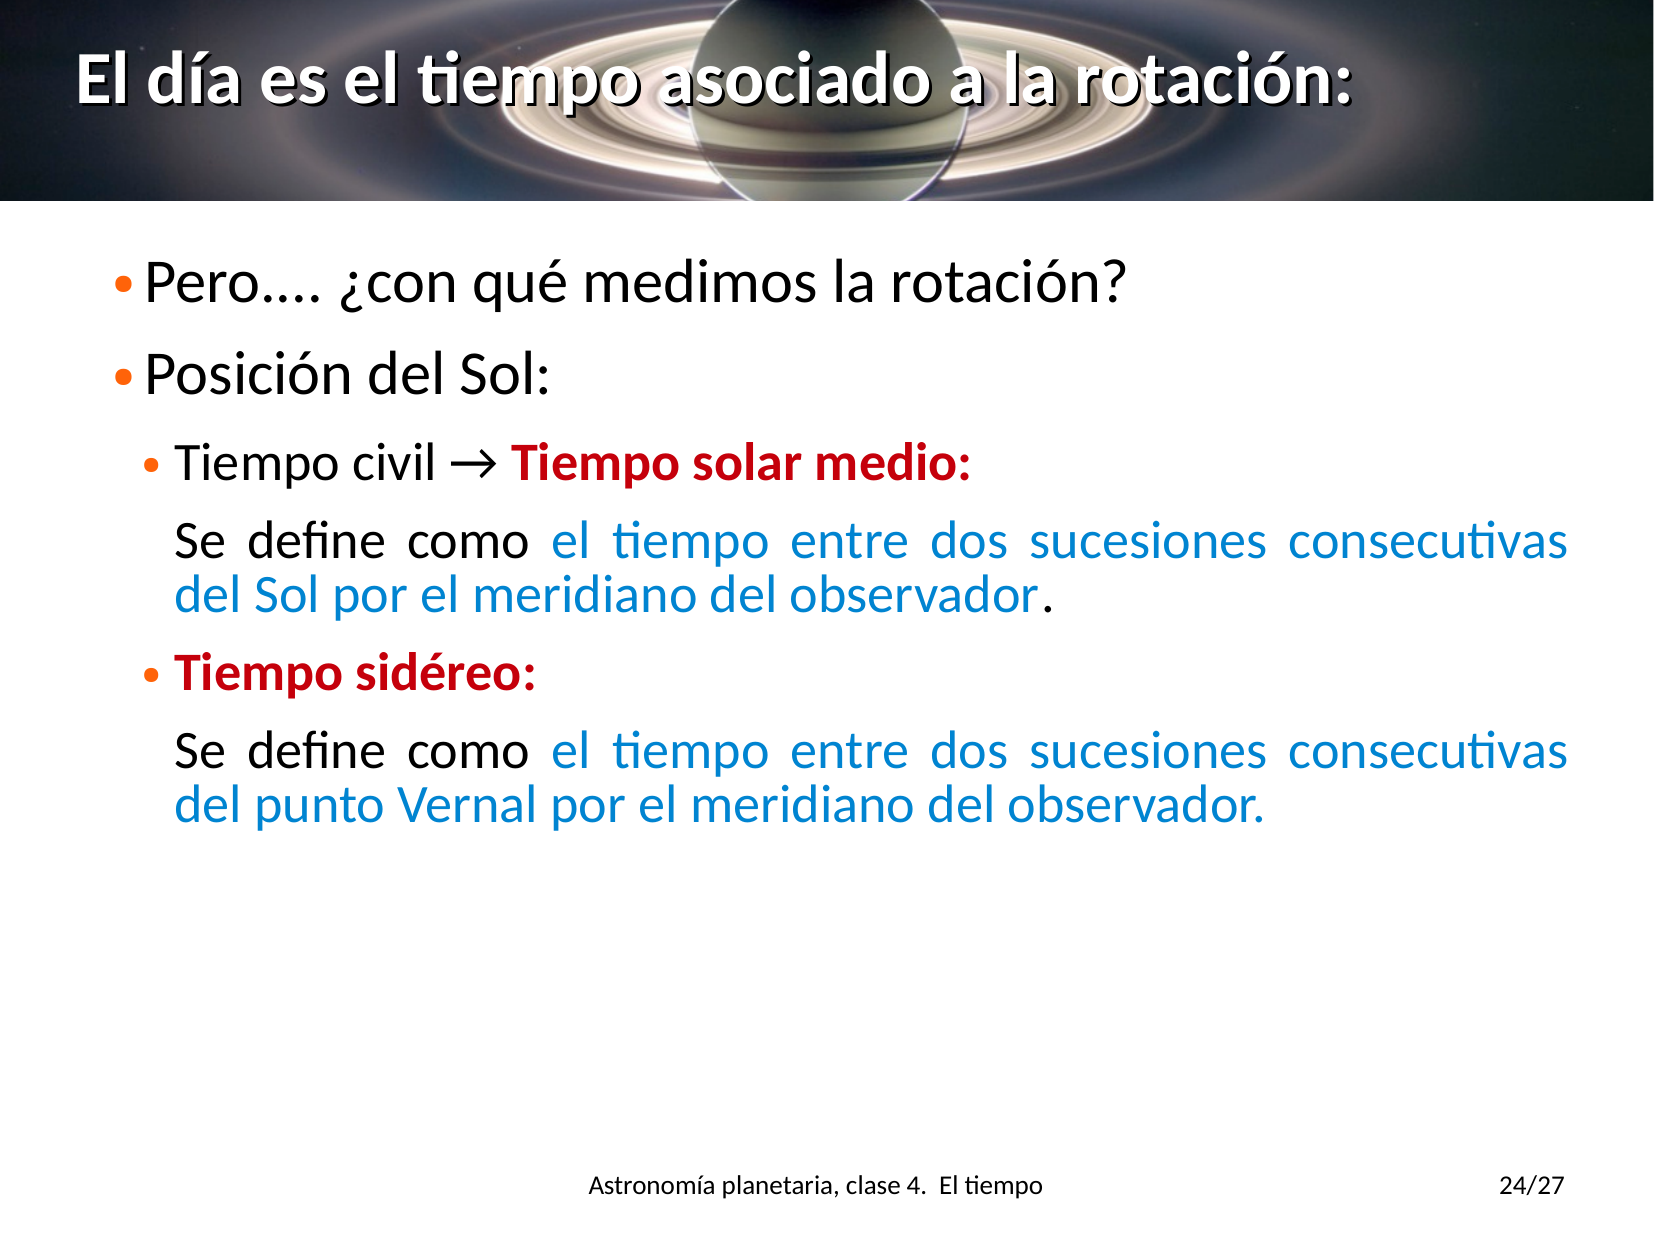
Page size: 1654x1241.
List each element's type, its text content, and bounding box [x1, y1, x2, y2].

title El día es el tiempo asociado a la rotación: [75, 19, 1564, 151]
picture [0, 0, 1654, 201]
list Pero.... ¿con qué medimos la rotación? Posición del Sol: Tiempo civil → Tiempo solar medio: Se define como el tiempo entre dos sucesiones consecutivas del Sol por el meridiano del observador. Tiempo sidéreo: Se define como el tiempo entre dos sucesiones consecutivas del punto Vernal por el meridiano del observador. [82, 255, 1571, 1171]
